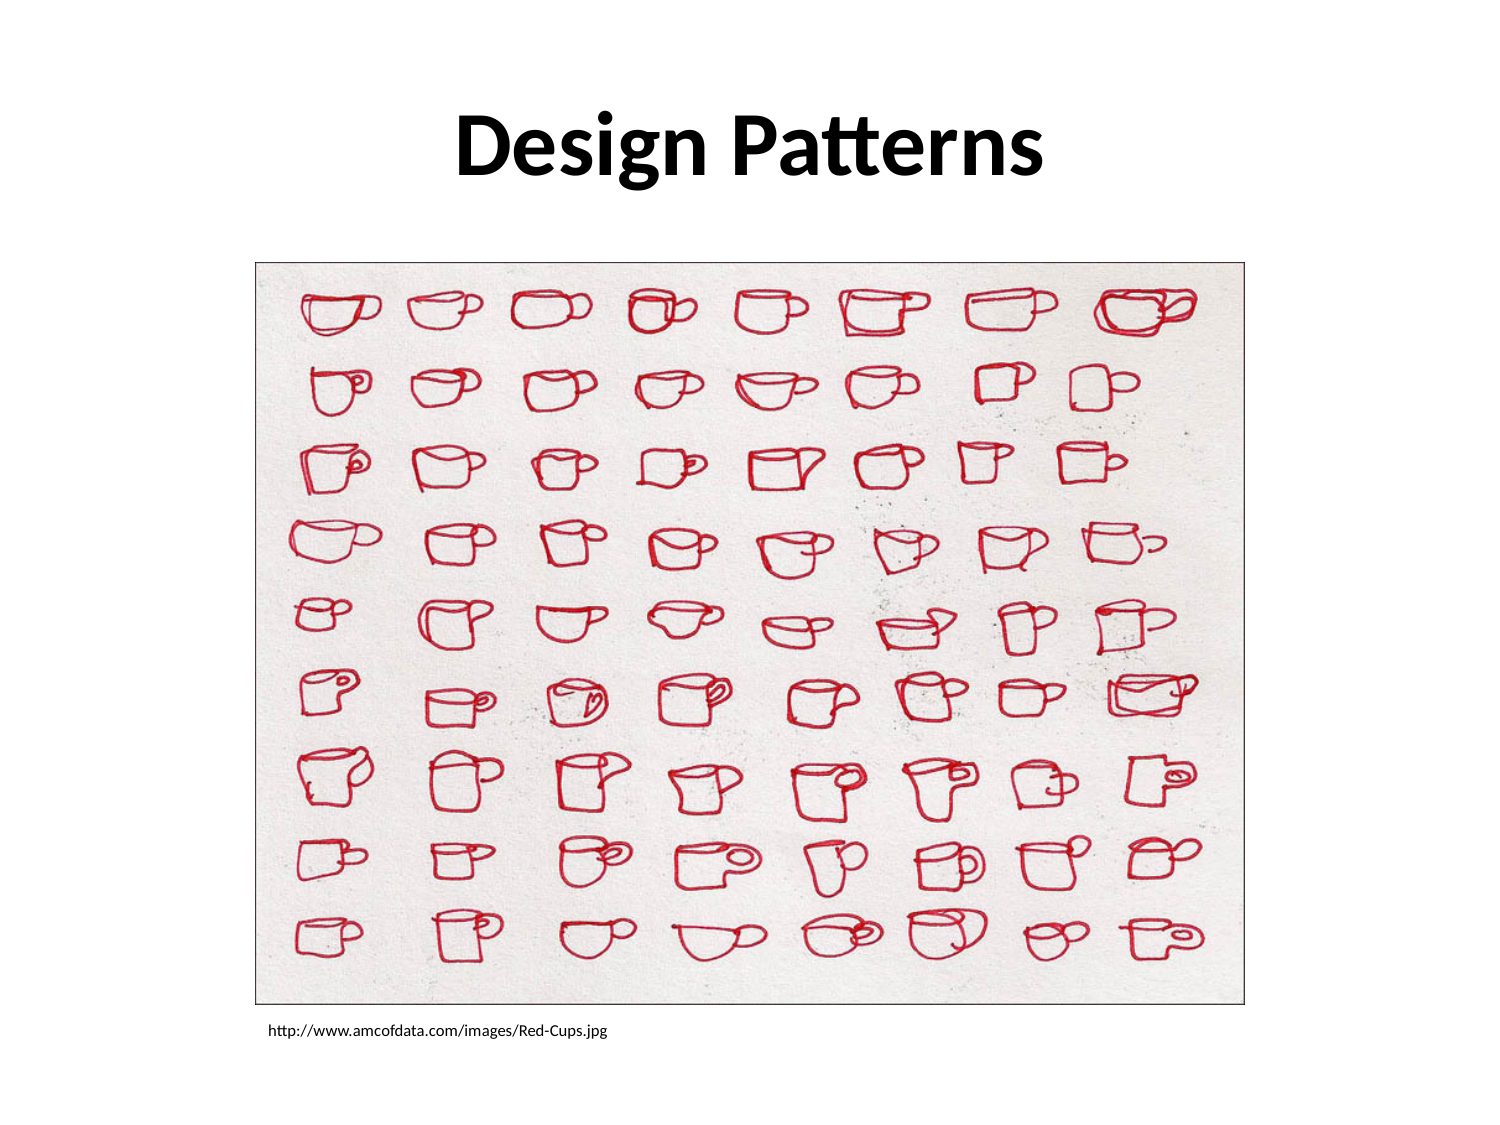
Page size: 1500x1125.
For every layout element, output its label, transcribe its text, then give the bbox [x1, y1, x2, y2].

text_box http://www.amcofdata.com/images/Red-Cups.jpg [253, 1012, 623, 1048]
title Design Patterns [75, 45, 1425, 233]
picture [255, 262, 1245, 1005]
